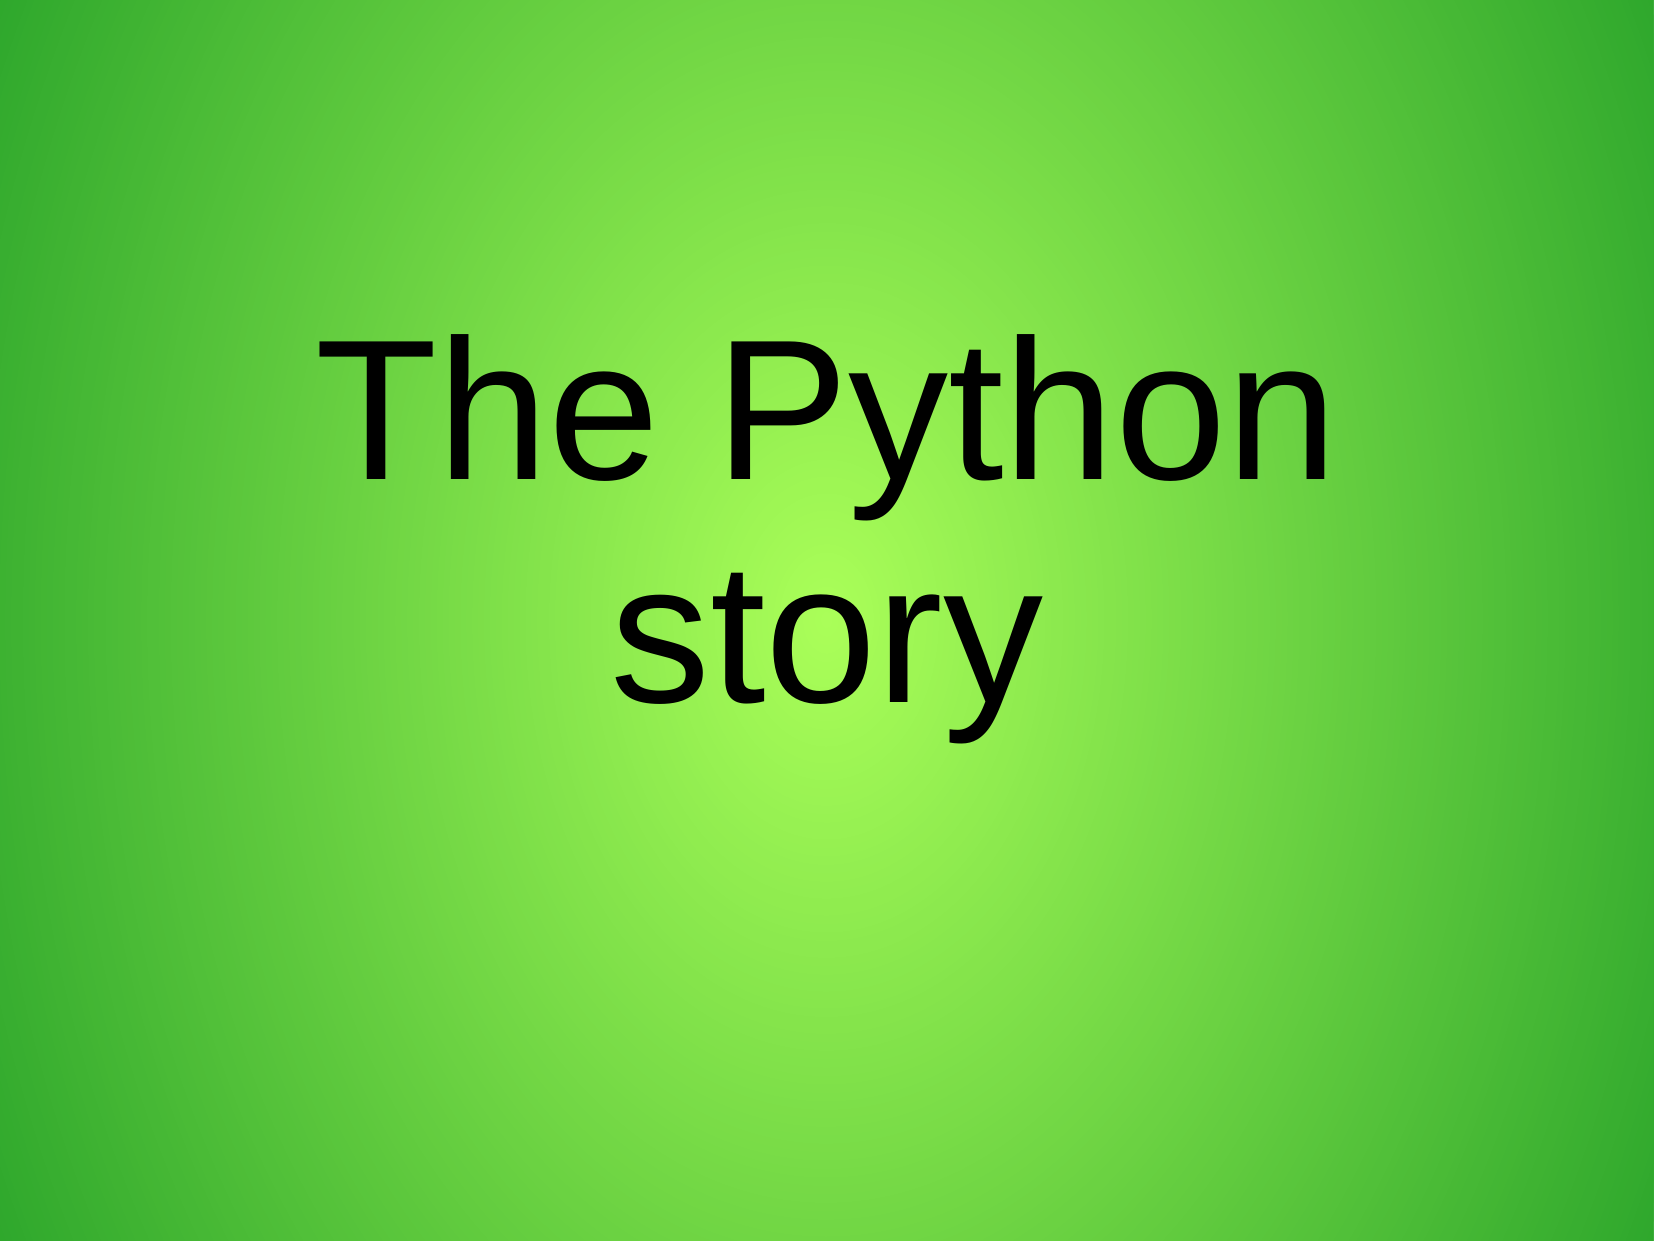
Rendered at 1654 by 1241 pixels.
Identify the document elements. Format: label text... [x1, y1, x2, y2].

subtitle The Python story [82, 47, 1571, 997]
